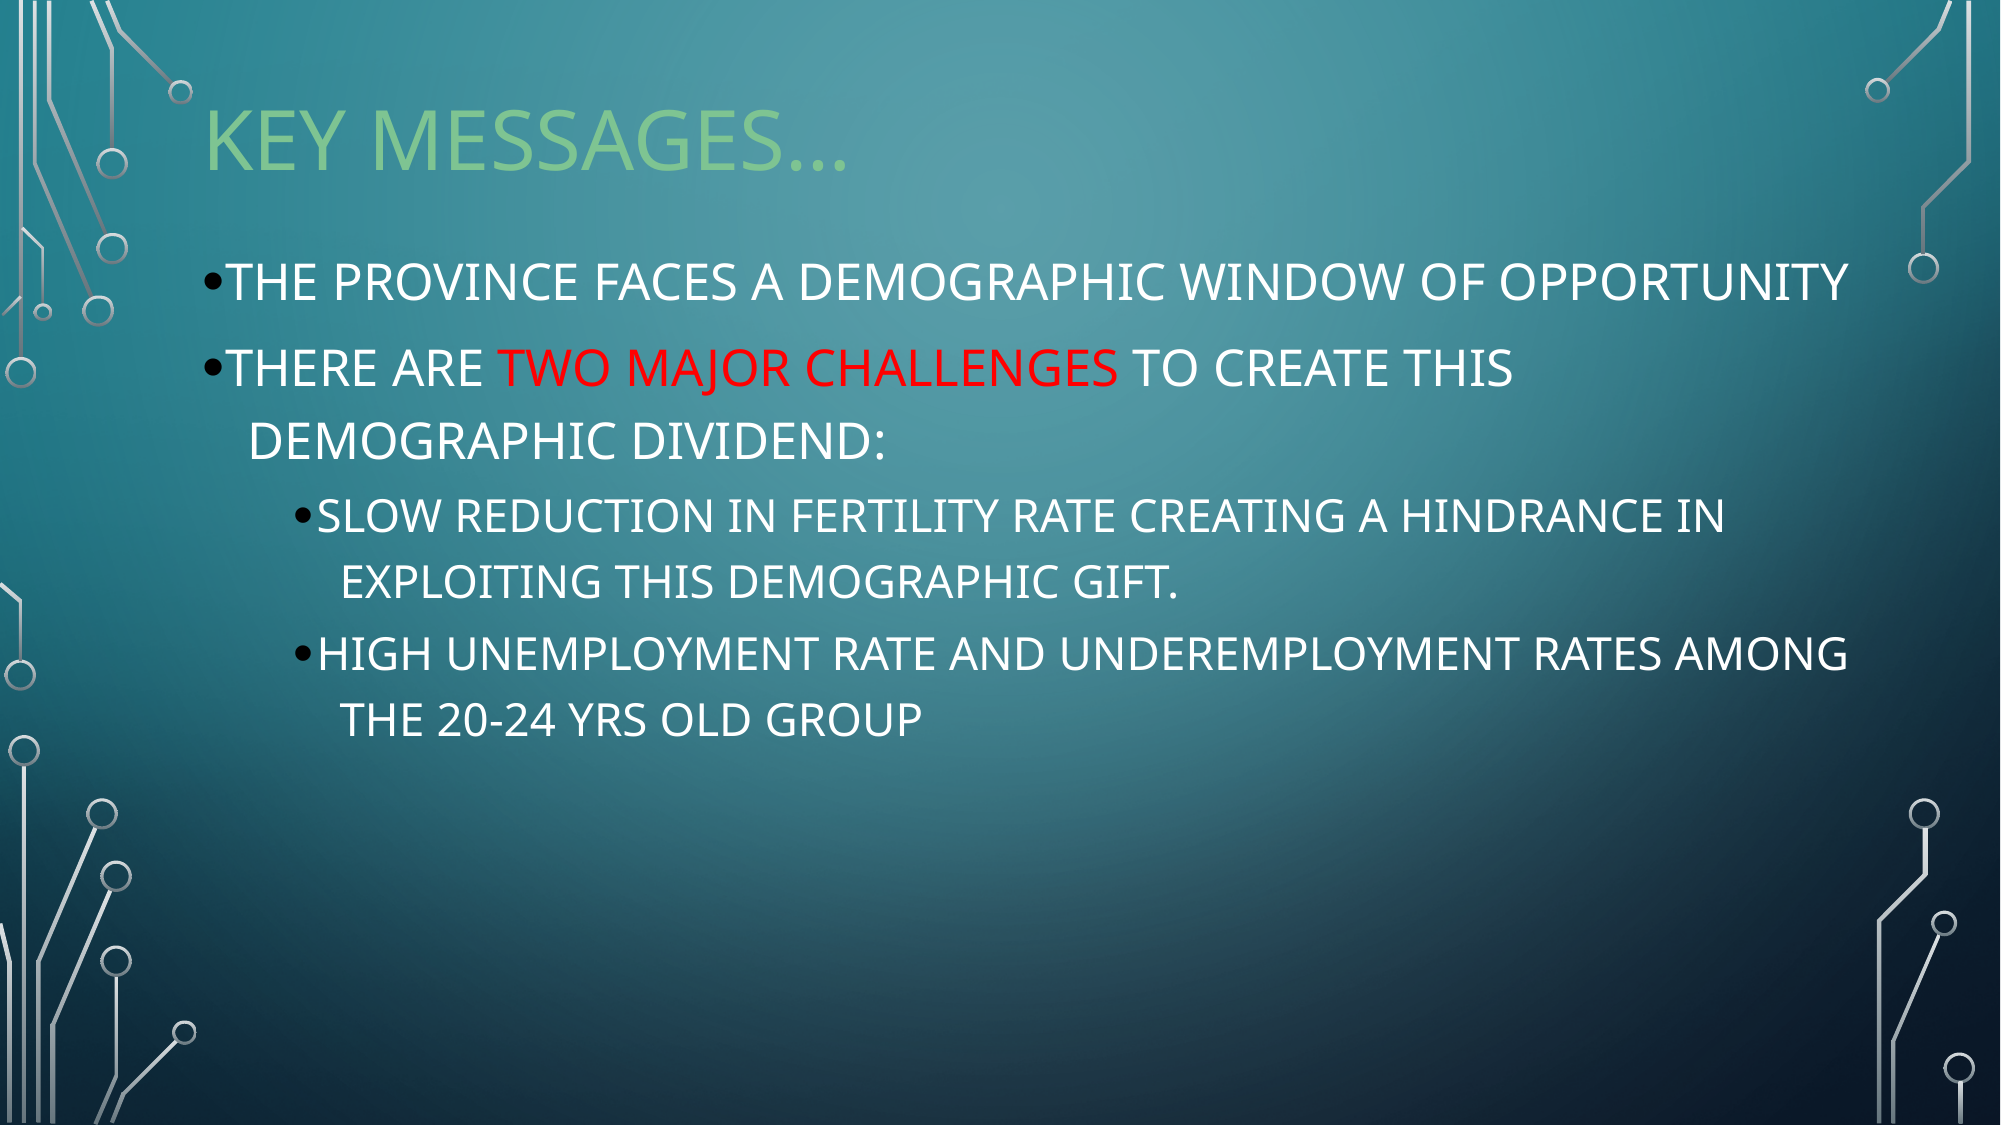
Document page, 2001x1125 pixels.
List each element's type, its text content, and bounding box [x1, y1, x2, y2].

title KEY MESSAGES… [187, 21, 1813, 230]
list THE PROVINCE FACES A DEMOGRAPHIC WINDOW OF OPPORTUNITY THERE ARE TWO MAJOR CHALLENGES TO CREATE THIS DEMOGRAPHIC DIVIDEND: SLOW REDUCTION IN FERTILITY RATE CREATING A HINDRANCE IN EXPLOITING THIS DEMOGRAPHIC GIFT. HIGH UNEMPLOYMENT RATE AND UNDEREMPLOYMENT RATES AMONG THE 20-24 YRS OLD GROUP [187, 230, 1880, 812]
